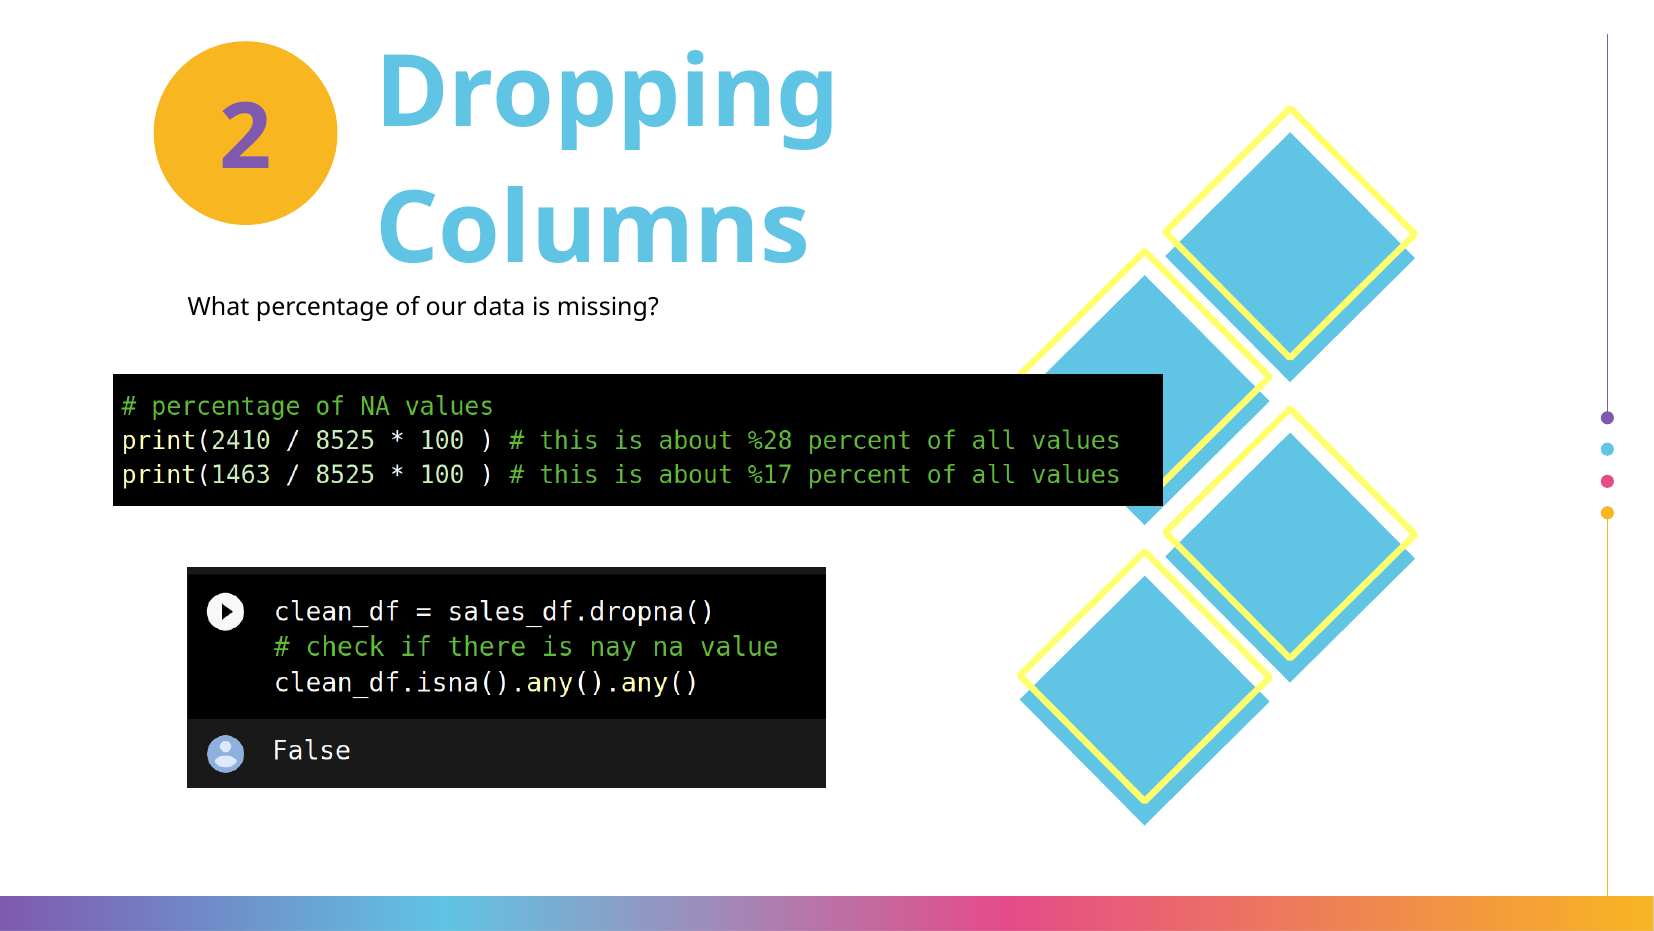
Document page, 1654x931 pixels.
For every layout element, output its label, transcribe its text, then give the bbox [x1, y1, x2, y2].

title What percentage of our data is missing? [187, 236, 1013, 374]
text_box 2 [153, 41, 338, 226]
picture [0, 896, 1654, 931]
picture [187, 567, 826, 788]
title Dropping Columns [375, 10, 1013, 236]
picture [113, 375, 1163, 506]
